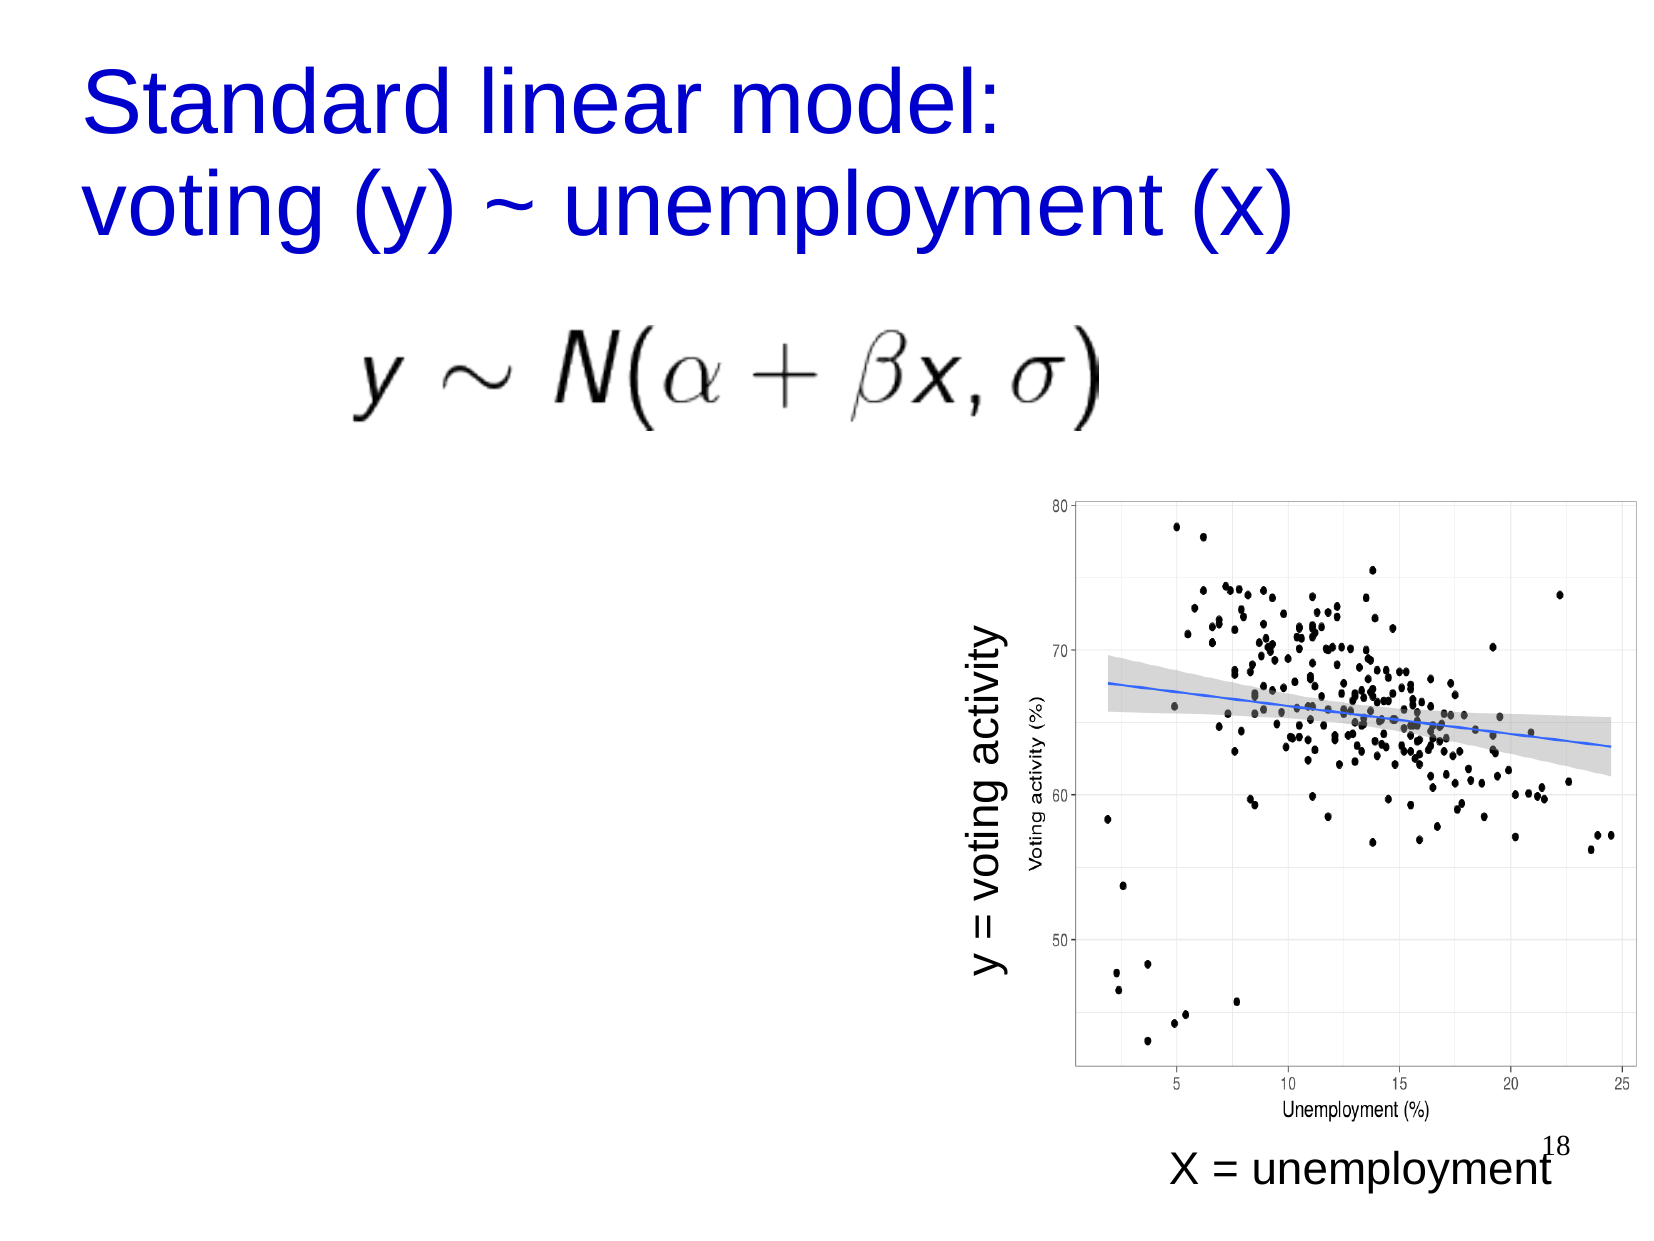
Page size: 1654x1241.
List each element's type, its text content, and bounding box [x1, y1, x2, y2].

title y = voting activity [953, 586, 1011, 977]
title Standard linear model: voting (y) ~ unemployment (x) [81, 50, 1632, 256]
title X = unemployment [1169, 1139, 1560, 1197]
picture [351, 325, 1099, 431]
picture [1020, 490, 1645, 1130]
